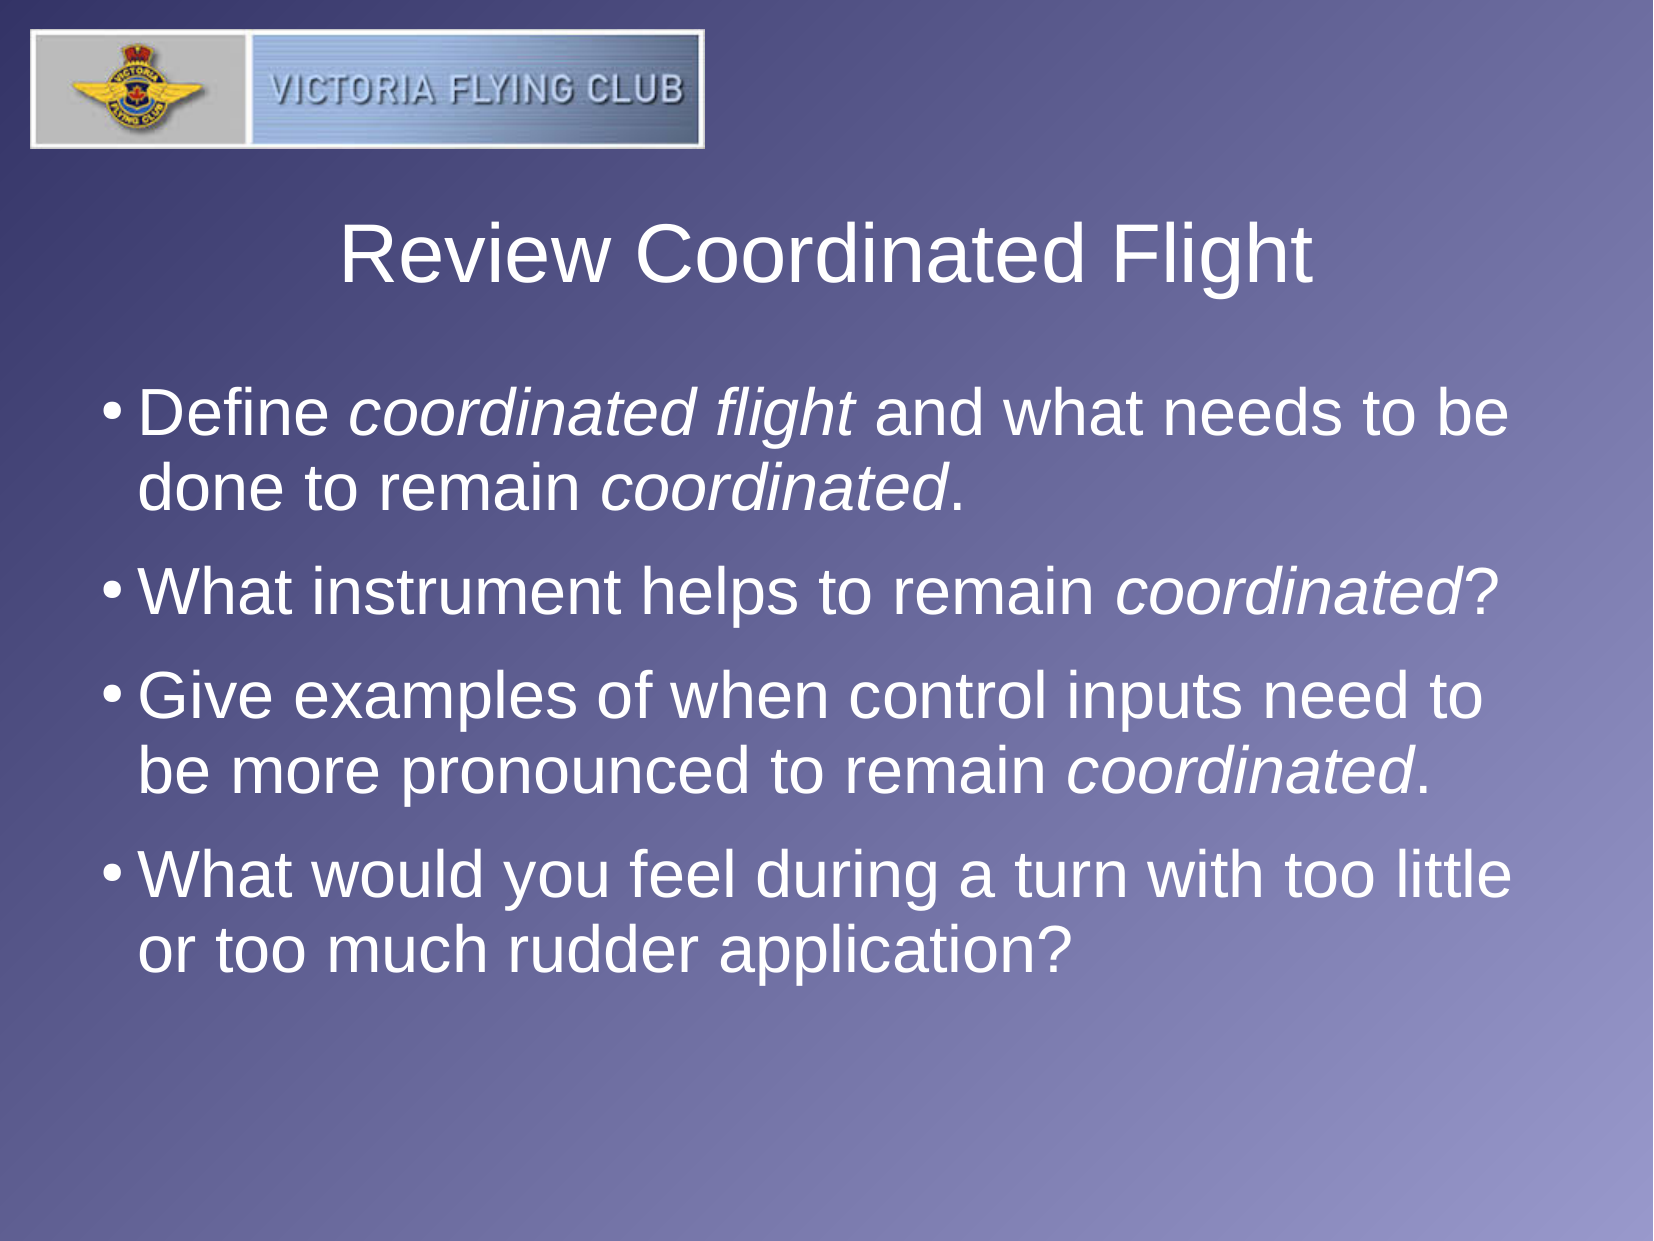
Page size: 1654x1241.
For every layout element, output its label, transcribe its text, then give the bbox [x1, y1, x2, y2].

list Define coordinated flight and what needs to be done to remain coordinated. What instrument helps to remain coordinated? Give examples of when control inputs need to be more pronounced to remain coordinated. What would you feel during a turn with too little or too much rudder application? [82, 375, 1571, 1095]
picture [30, 29, 705, 149]
title Review Coordinated Flight [82, 150, 1571, 358]
